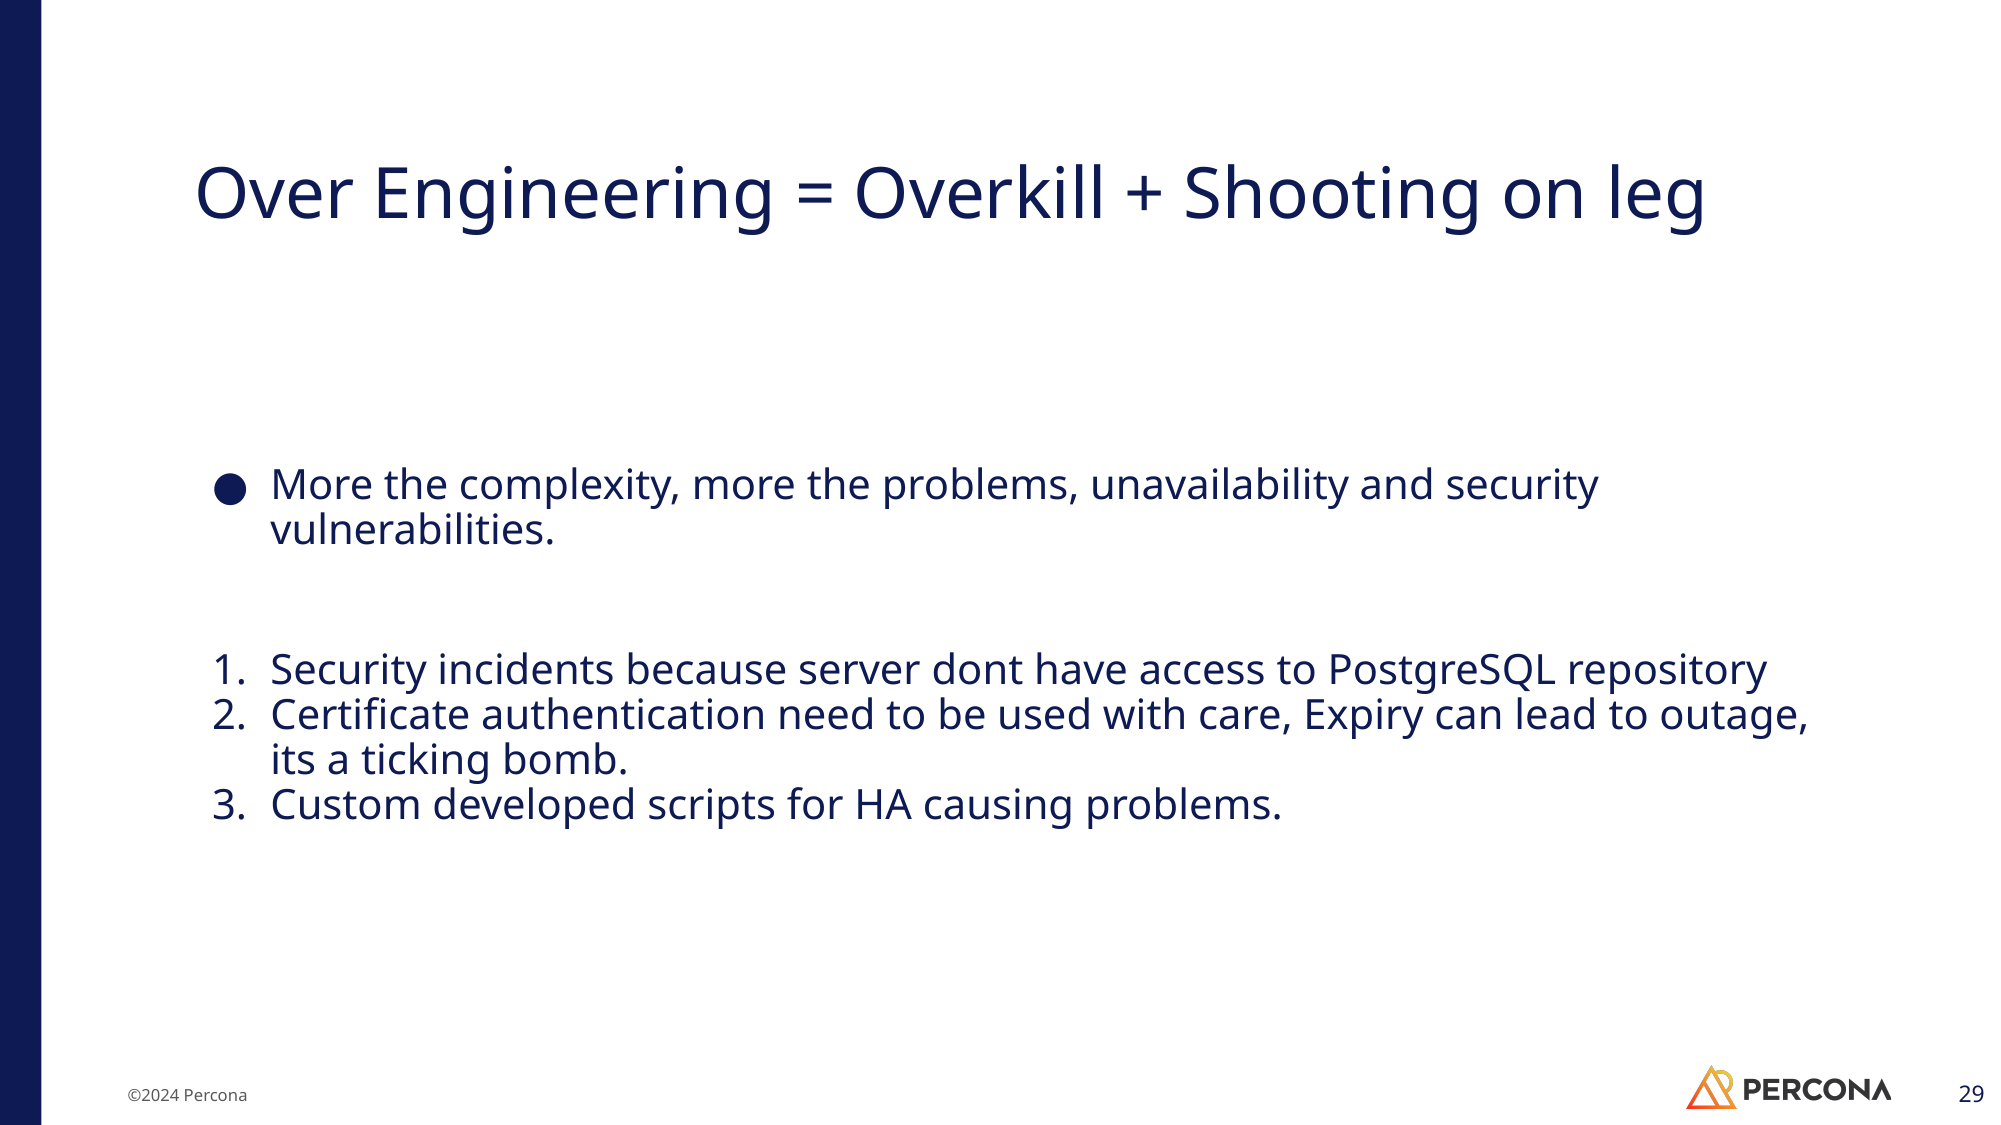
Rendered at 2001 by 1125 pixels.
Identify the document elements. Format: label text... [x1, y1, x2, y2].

title Over Engineering = Overkill + Shooting on leg [179, 124, 1835, 266]
slide_number <number> [1748, 1065, 2000, 1125]
list More the complexity, more the problems, unavailability and security vulnerabilities. Security incidents because server dont have access to PostgreSQL repository Certificate authentication need to be used with care, Expiry can lead to outage, its a ticking bomb. Custom developed scripts for HA causing problems. [180, 310, 1835, 982]
picture [1686, 1065, 1748, 1109]
